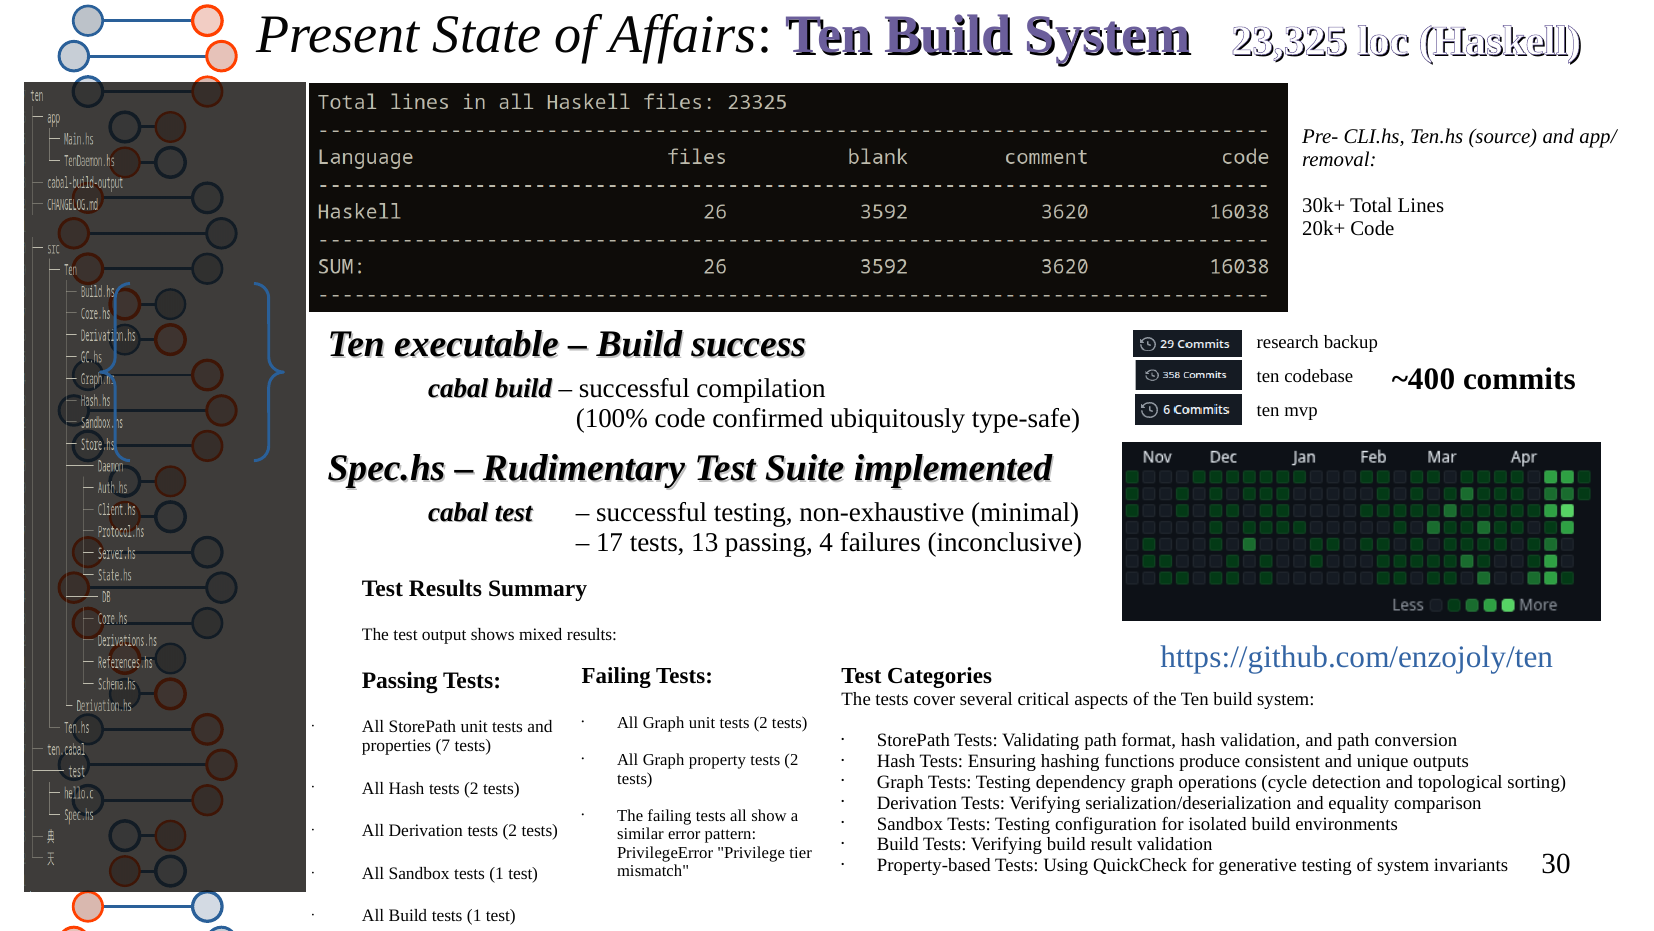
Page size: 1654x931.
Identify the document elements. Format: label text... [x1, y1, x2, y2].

text_box 23,325 loc (Haskell) [1216, 9, 1607, 71]
text_box Failing Tests: All Graph unit tests (2 tests) All Graph property tests (2 tests) The failing tests all show a similar error pattern: PrivilegeError "Privilege tier mismatch" [566, 655, 826, 921]
text_box cabal test – successful testing, non-exhaustive (minimal) – 17 tests, 13 passing, 4 failures (inconclusive) [413, 490, 1097, 565]
list Test Results Summary The test output shows mixed results: Passing Tests: All StorePath unit tests and properties (7 tests) All Hash tests (2 tests) All Derivation tests (2 tests) All Sandbox tests (1 test) All Build tests (1 test) [295, 575, 621, 931]
text_box ten codebase [1241, 358, 1377, 394]
text_box Spec.hs – Rudimentary Test Suite implemented [312, 439, 1067, 497]
text_box ~400 commits [1377, 354, 1614, 414]
text_box https://github.com/enzojoly/ten [1145, 631, 1586, 655]
picture [24, 82, 306, 892]
text_box Pre- CLI.hs, Ten.hs (source) and app/ removal: 30k+ Total Lines 20k+ Code [1287, 118, 1642, 248]
text_box cabal build – successful compilation (100% code confirmed ubiquitously type-safe) [413, 366, 1095, 441]
picture [1135, 394, 1241, 426]
text_box research backup [1241, 324, 1395, 358]
text_box ten mvp [1241, 392, 1366, 428]
picture [1122, 442, 1601, 621]
title Present State of Affairs: Ten Build System [236, 4, 1211, 65]
picture [1135, 360, 1241, 390]
text_box Test Categories The tests cover several critical aspects of the Ten build system: StorePath Tests: Validating path format, hash validation, and path conversion Hash Tests: Ensuring hashing functions produce consistent and unique outputs Graph Tests: Testing dependency graph operations (cycle detection and topological sorting) Derivation Tests: Verifying serialization/deserialization and equality comparison Sandbox Tests: Testing configuration for isolated build environments Build Tests: Verifying build result validation Property-based Tests: Using QuickCheck for generative testing of system invariants [826, 655, 1654, 922]
picture [1133, 330, 1241, 357]
picture [309, 83, 1288, 312]
text_box Ten executable – Build success [312, 315, 821, 373]
